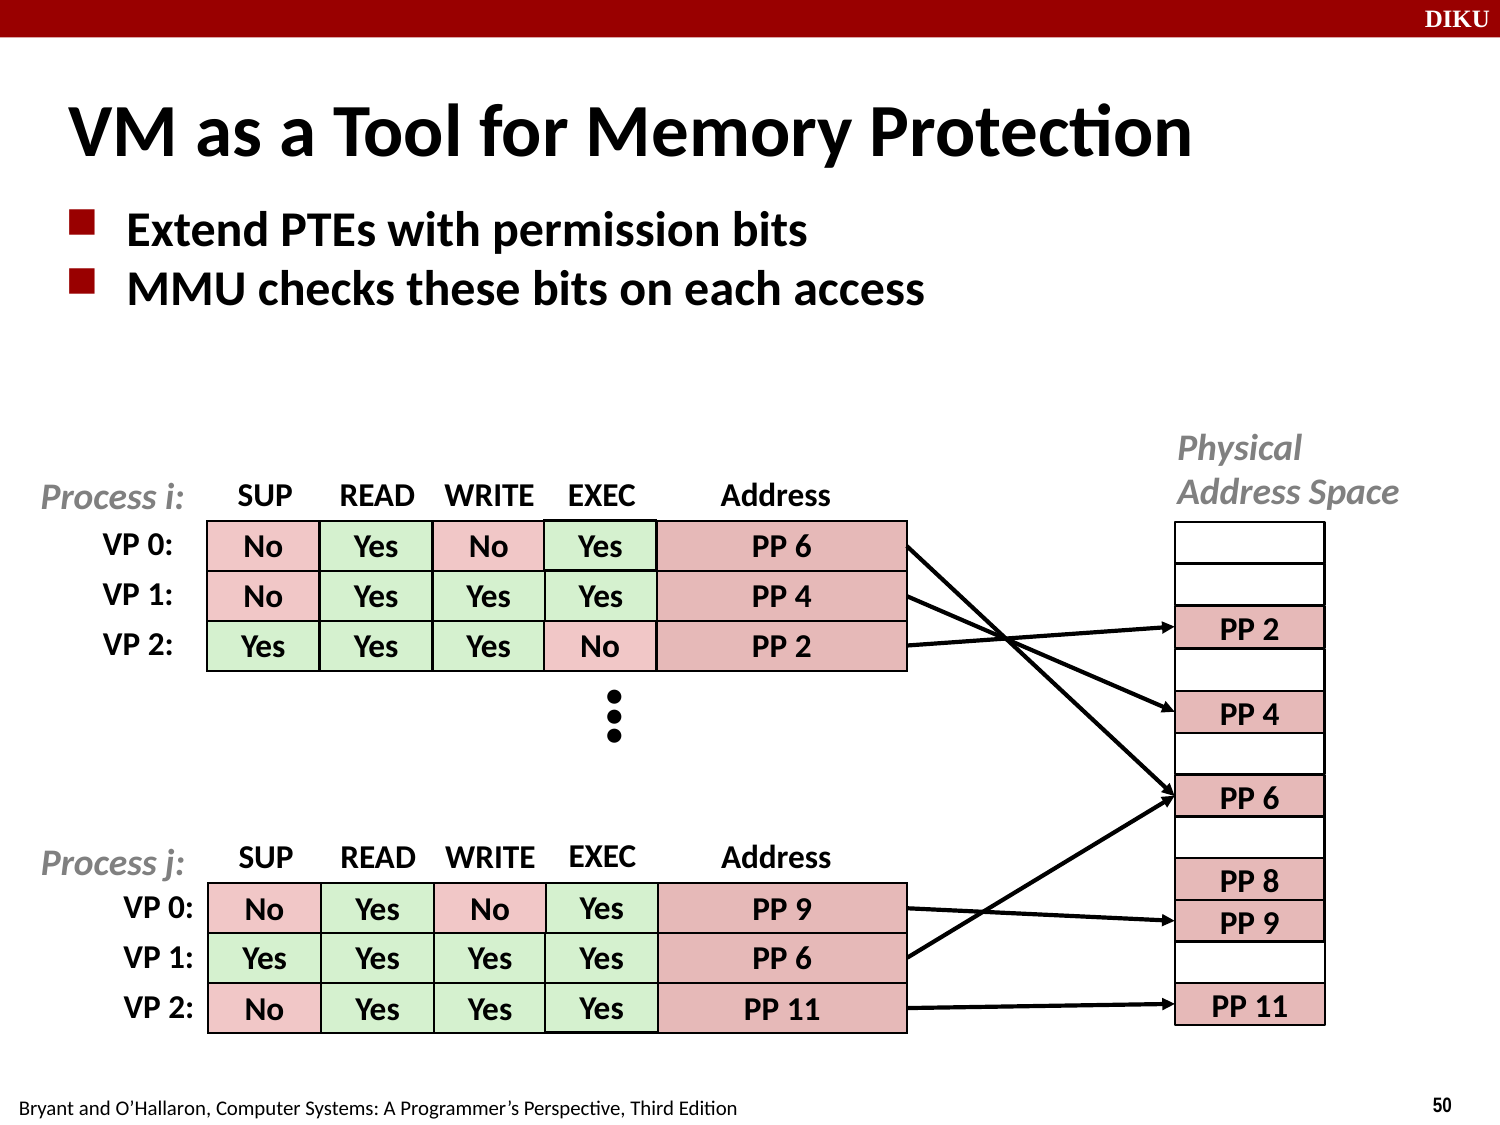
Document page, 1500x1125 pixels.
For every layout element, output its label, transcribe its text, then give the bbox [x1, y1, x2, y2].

text_box SUP [222, 471, 308, 521]
text_box EXEC [553, 832, 652, 882]
text_box VP 0: [87, 520, 189, 570]
text_box No [210, 983, 321, 1034]
text_box Yes [207, 621, 320, 671]
text_box No [207, 571, 320, 621]
text_box No [432, 521, 544, 571]
text_box PP 6 [657, 521, 907, 571]
text_box No [544, 621, 657, 671]
text_box Yes [320, 571, 432, 621]
text_box PP 4 [658, 571, 907, 621]
text_box Yes [432, 621, 544, 671]
text_box Process i: [25, 470, 200, 531]
text_box Yes [545, 982, 658, 1033]
text_box VM as a Tool for Memory Protection [53, 62, 1500, 191]
text_box Yes [544, 520, 657, 571]
text_box No [210, 883, 321, 933]
text_box EXEC [553, 470, 651, 520]
text_box VP 2: [88, 620, 189, 675]
text_box READ [325, 833, 430, 883]
text_box VP 2: [108, 983, 210, 1038]
text_box Yes [545, 882, 658, 933]
text_box VP 0: [108, 883, 210, 933]
text_box Address [706, 833, 847, 883]
text_box PP 9 [1174, 899, 1325, 940]
text_box SUP [223, 833, 309, 883]
text_box Yes [544, 570, 658, 621]
text_box PP 2 [1174, 606, 1325, 648]
text_box PP 11 [657, 983, 908, 1034]
text_box No [207, 521, 320, 571]
text_box Extend PTEs with permission bits MMU checks these bits on each access [55, 198, 1419, 350]
text_box PP 9 [658, 883, 908, 933]
text_box PP 6 [1174, 775, 1325, 815]
text_box Yes [433, 933, 545, 983]
text_box No [433, 883, 545, 933]
text_box Process j: [25, 836, 201, 896]
text_box Yes [320, 521, 432, 571]
text_box PP 2 [657, 621, 907, 671]
text_box • • • [591, 683, 632, 778]
text_box Address [705, 471, 846, 521]
text_box VP 1: [87, 570, 189, 625]
text_box VP 1: [108, 933, 210, 983]
text_box PP 8 [1174, 858, 1325, 899]
text_box PP 4 [1174, 690, 1325, 732]
text_box Yes [210, 933, 321, 983]
text_box WRITE [429, 471, 550, 521]
text_box Yes [433, 983, 547, 1034]
text_box PP 6 [658, 933, 908, 983]
text_box Physical Address Space [1162, 417, 1438, 522]
text_box Yes [432, 571, 544, 621]
text_box Yes [321, 983, 433, 1034]
text_box WRITE [430, 833, 551, 883]
text_box Yes [321, 883, 433, 933]
text_box Yes [321, 933, 433, 983]
text_box Yes [320, 621, 432, 671]
text_box READ [324, 471, 429, 521]
text_box PP 11 [1174, 983, 1325, 1025]
text_box Yes [545, 933, 658, 982]
